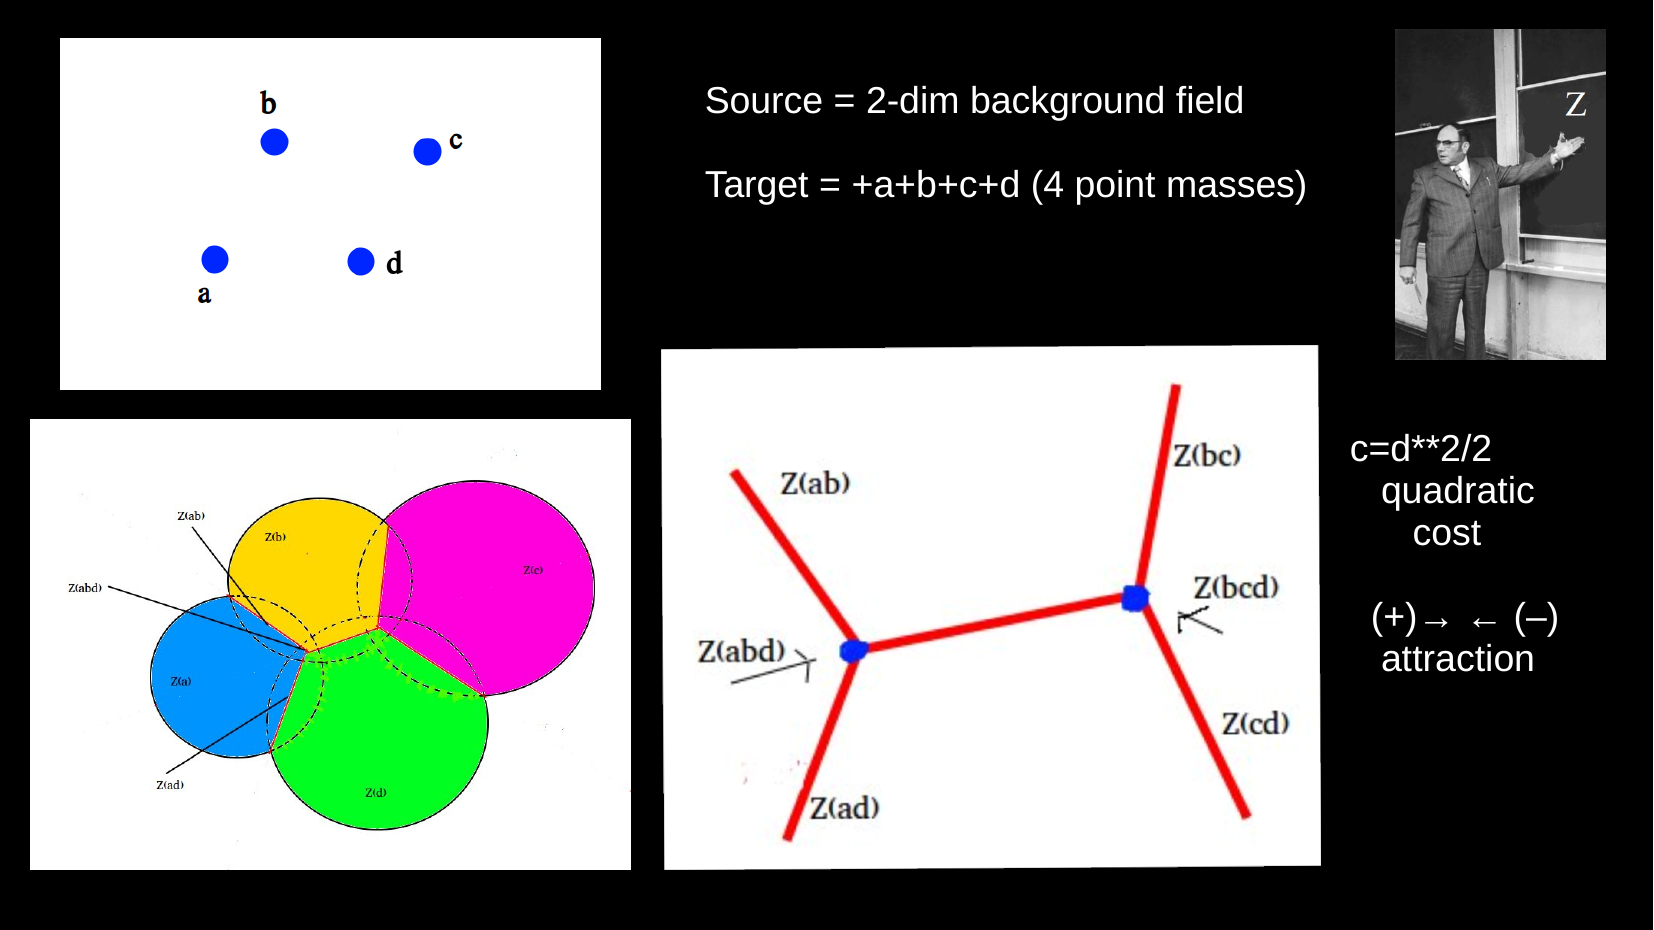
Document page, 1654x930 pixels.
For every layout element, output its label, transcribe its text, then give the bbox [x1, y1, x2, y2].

picture [30, 419, 631, 871]
text_box [30, 44, 1621, 564]
text_box c=d**2/2 quadratic cost (+)→ ← (–) attraction [1335, 419, 1636, 687]
text_box Source = 2-dim background field Target = +a+b+c+d (4 point masses) [690, 72, 1336, 256]
picture [1395, 29, 1606, 360]
picture [60, 38, 601, 391]
picture [660, 344, 1321, 871]
